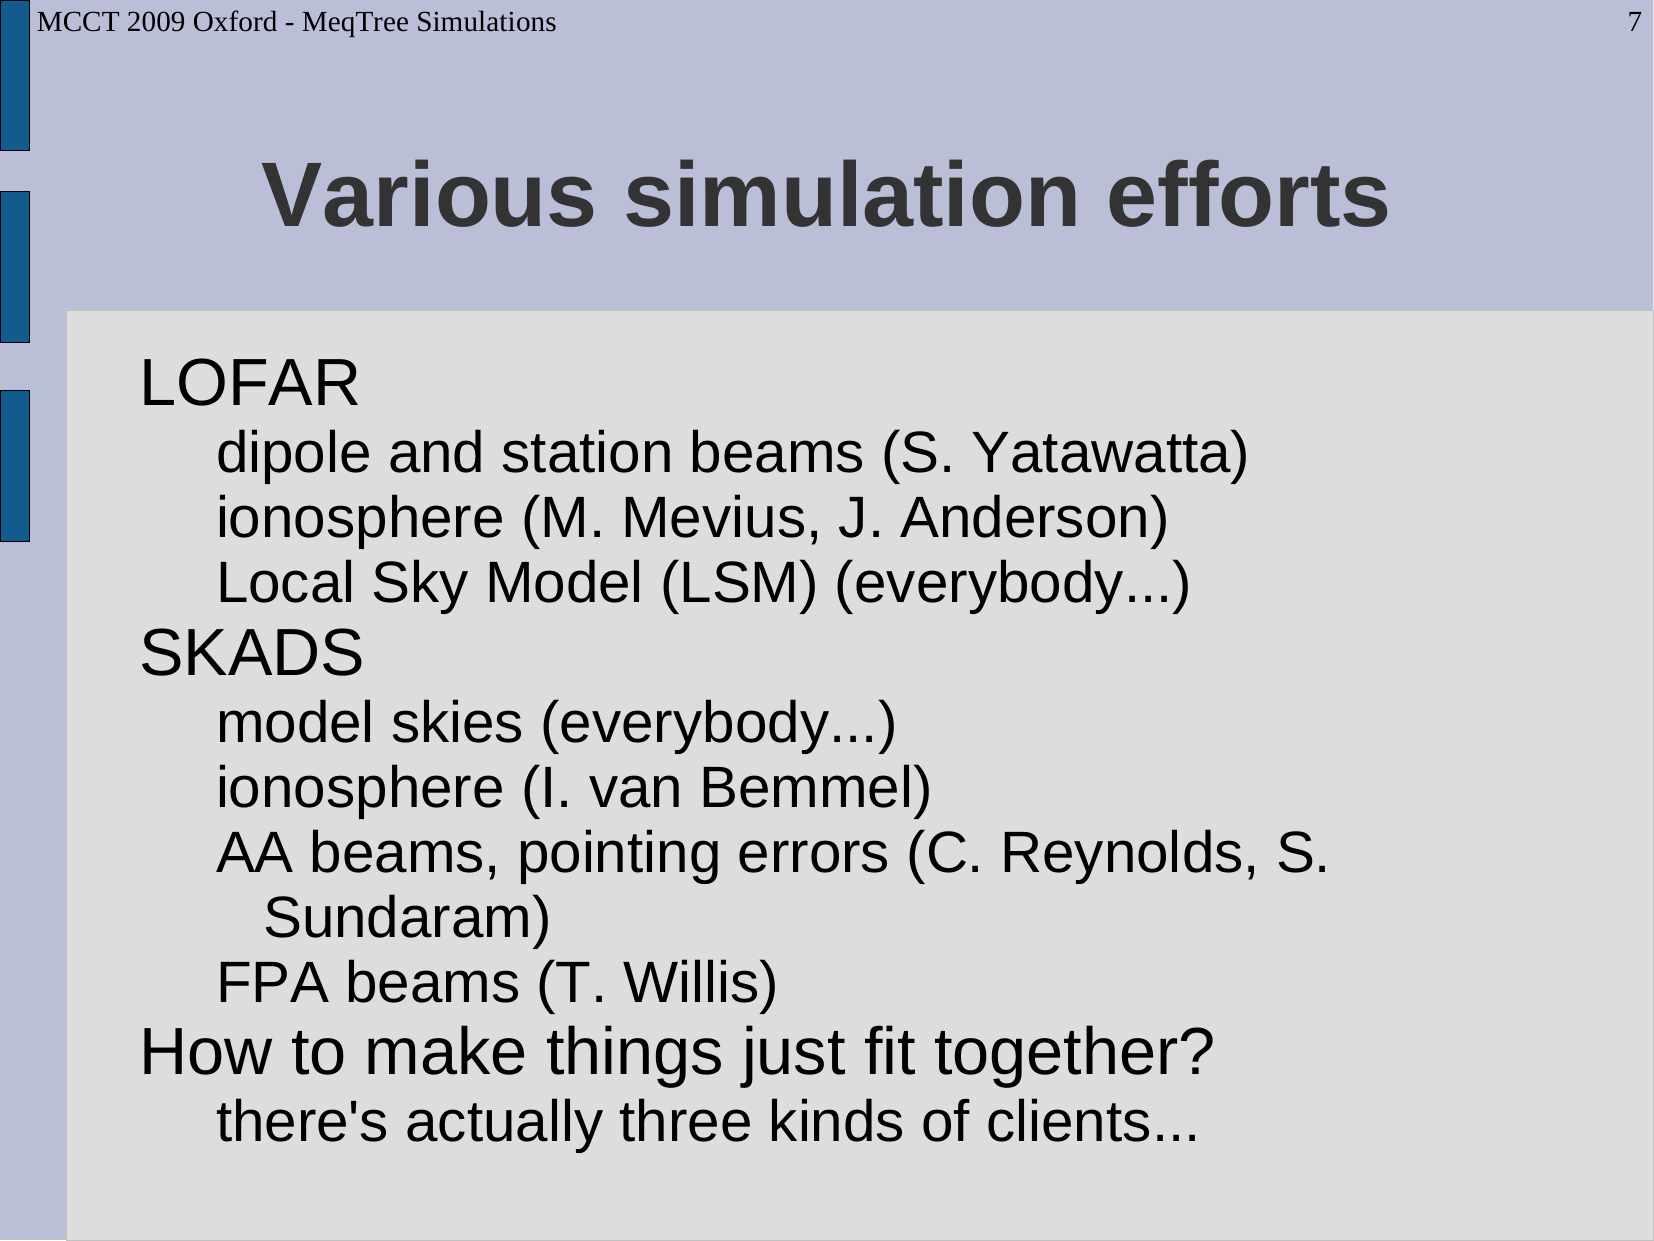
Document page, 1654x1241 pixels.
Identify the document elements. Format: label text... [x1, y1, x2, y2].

title Various simulation efforts [121, 91, 1534, 299]
list LOFAR dipole and station beams (S. Yatawatta) ionosphere (M. Mevius, J. Anderson) Local Sky Model (LSM) (everybody...) SKADS model skies (everybody...) ionosphere (I. van Bemmel) AA beams, pointing errors (C. Reynolds, S. Sundaram) FPA beams (T. Willis) How to make things just fit together? there's actually three kinds of clients... [121, 344, 1534, 1188]
